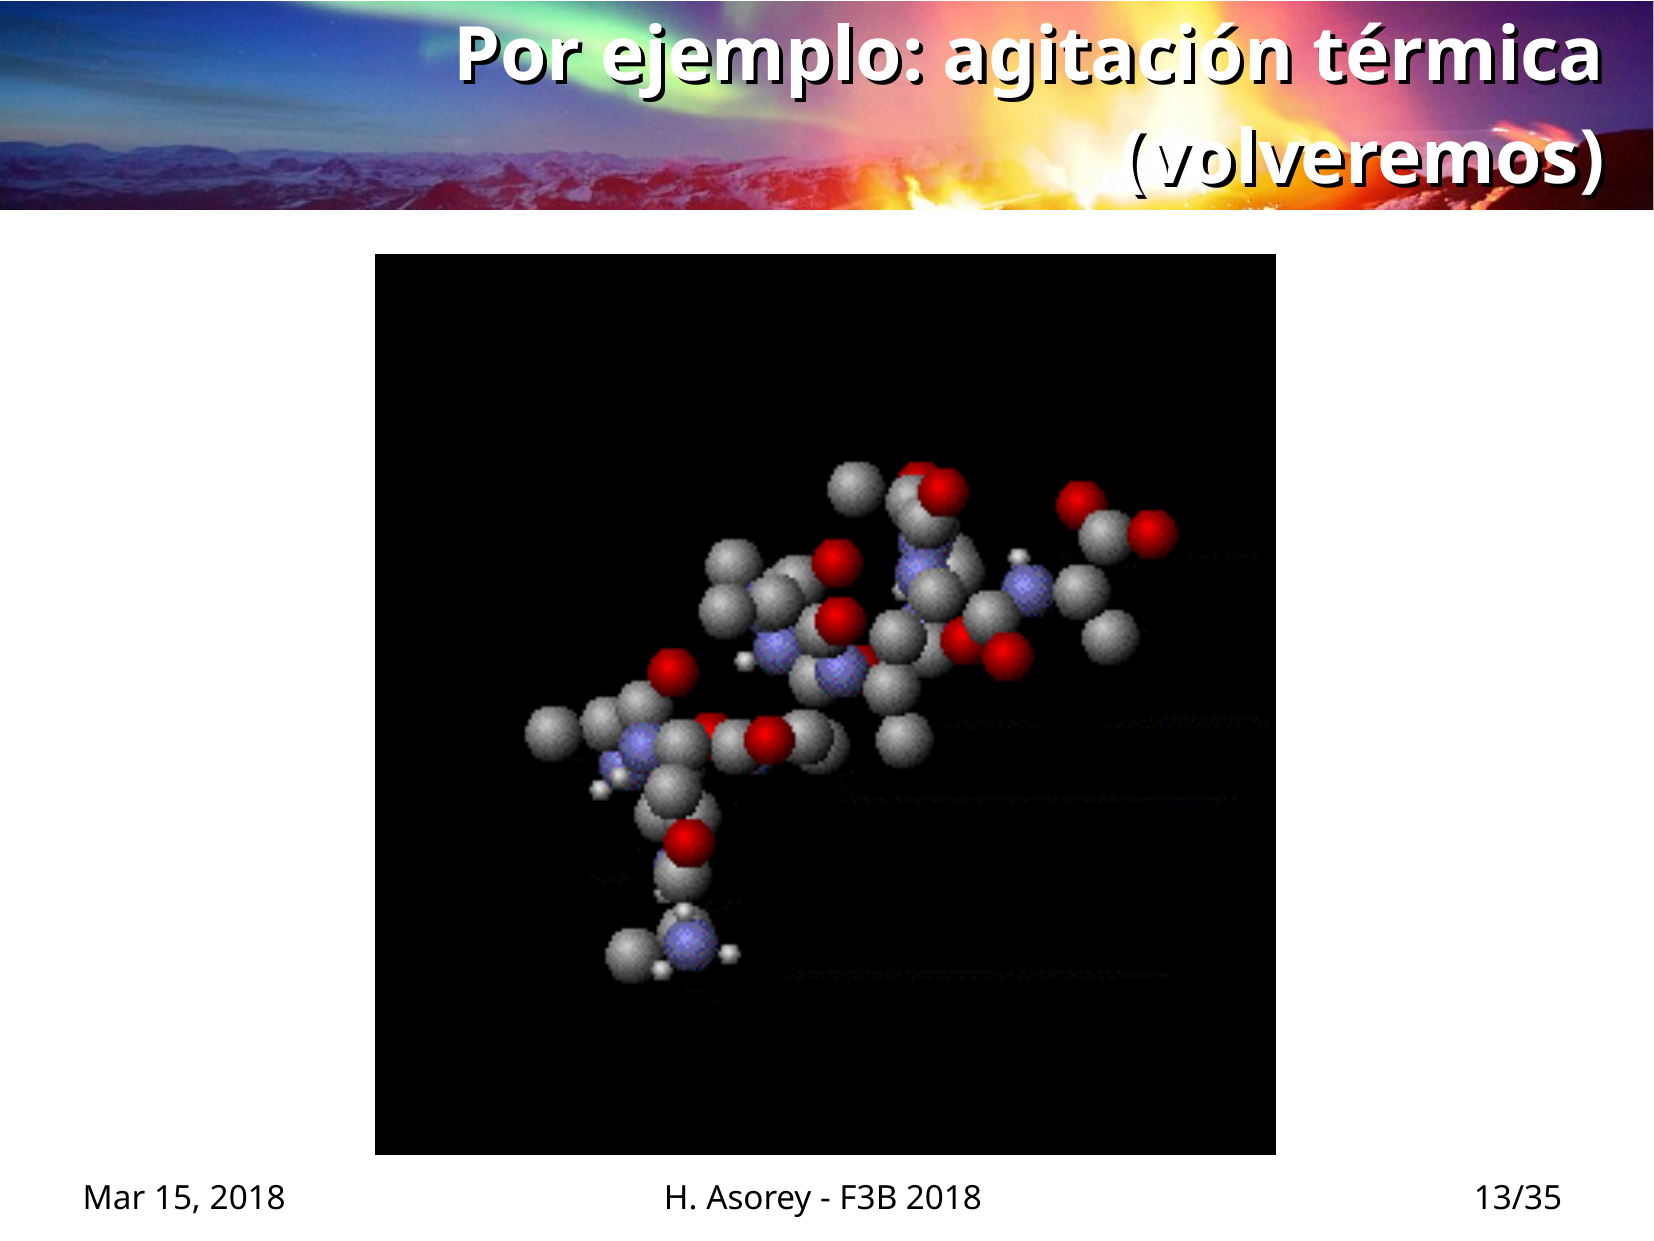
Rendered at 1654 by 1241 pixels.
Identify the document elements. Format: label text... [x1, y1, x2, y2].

picture [375, 254, 1276, 1156]
title Por ejemplo: agitación térmica (volveremos) [45, 15, 1606, 191]
picture [0, 1, 1654, 210]
